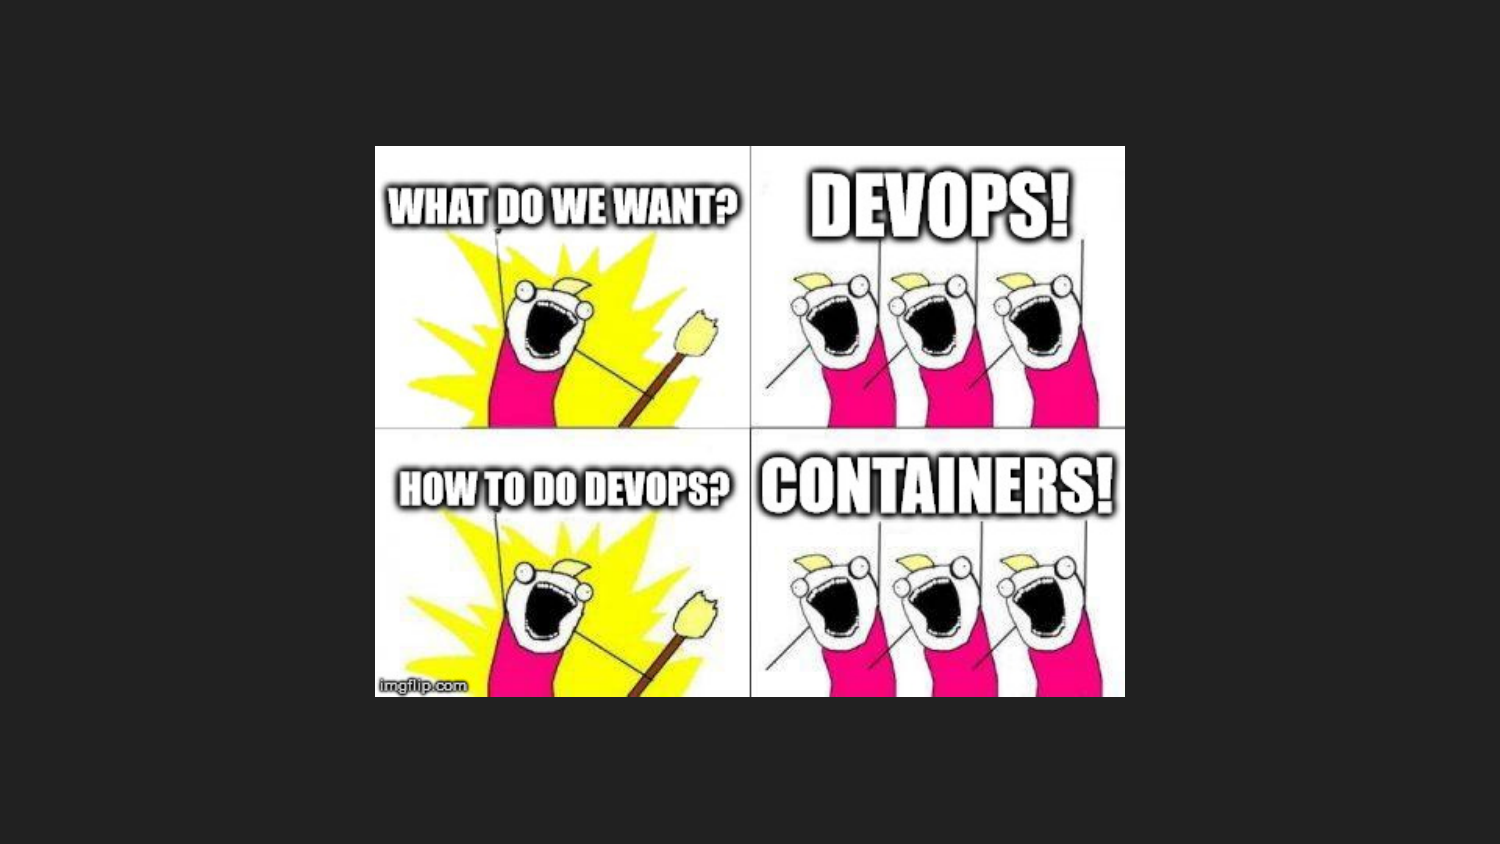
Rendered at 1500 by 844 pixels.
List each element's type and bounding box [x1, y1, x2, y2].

picture [375, 146, 1125, 697]
